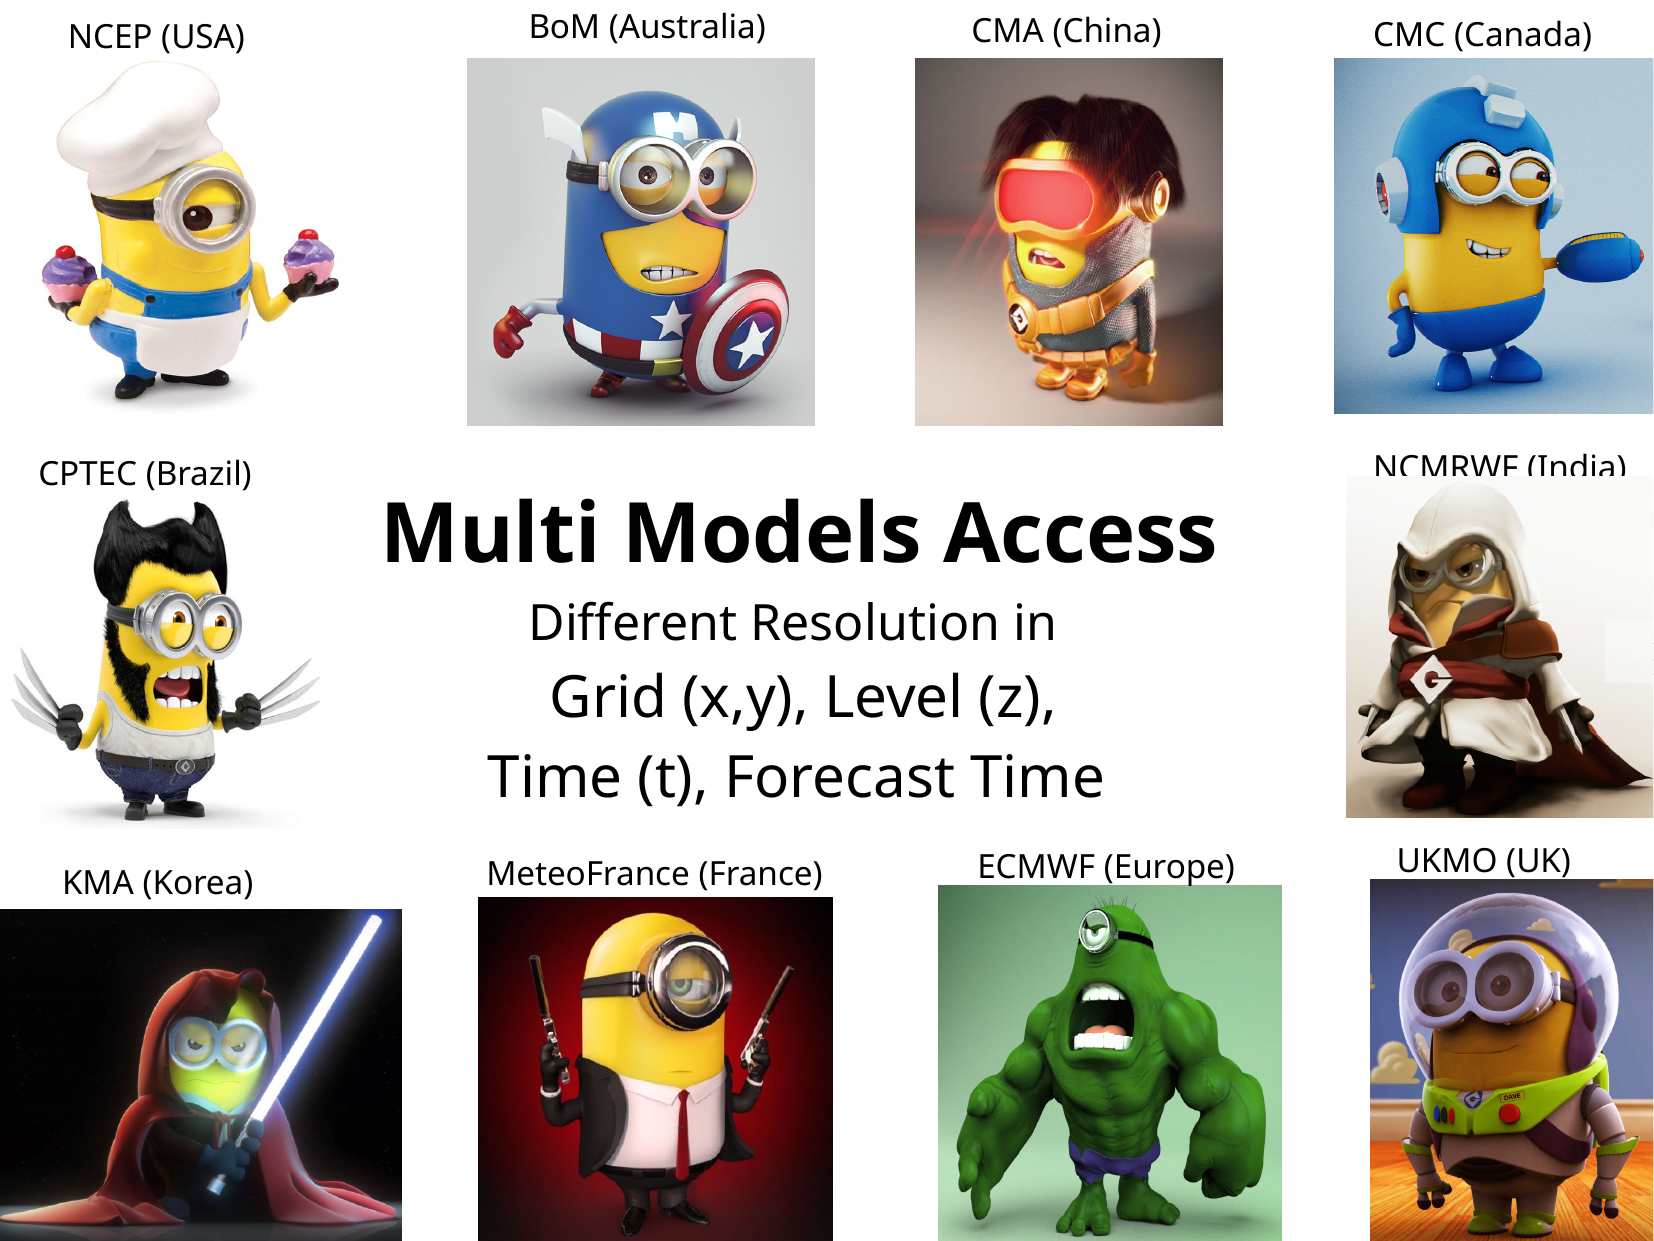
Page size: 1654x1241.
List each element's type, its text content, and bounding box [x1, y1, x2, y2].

text_box MeteoFrance (France) [486, 850, 928, 931]
text_box Multi Models Access Different Resolution in Grid (x,y), Level (z), Time (t), Forecast Time [366, 466, 1276, 812]
picture [467, 58, 815, 426]
text_box CMC (Canada) [1358, 0, 1654, 59]
text_box NCEP (USA) [53, 5, 349, 65]
picture [1346, 476, 1654, 819]
text_box NCMRWF (India) [1358, 437, 1654, 476]
picture [478, 897, 833, 1241]
picture [0, 909, 402, 1241]
picture [1334, 58, 1654, 414]
picture [0, 484, 331, 829]
text_box CPTEC (Brazil) [23, 442, 402, 502]
picture [915, 58, 1223, 426]
picture [5, 53, 349, 426]
picture [1370, 879, 1654, 1241]
text_box CMA (China) [956, 0, 1288, 59]
picture [938, 885, 1282, 1241]
text_box BoM (Australia) [513, 0, 869, 55]
text_box KMA (Korea) [47, 851, 402, 909]
text_box UKMO (UK) [1381, 829, 1654, 888]
text_box ECMWF (Europe) [962, 835, 1317, 894]
